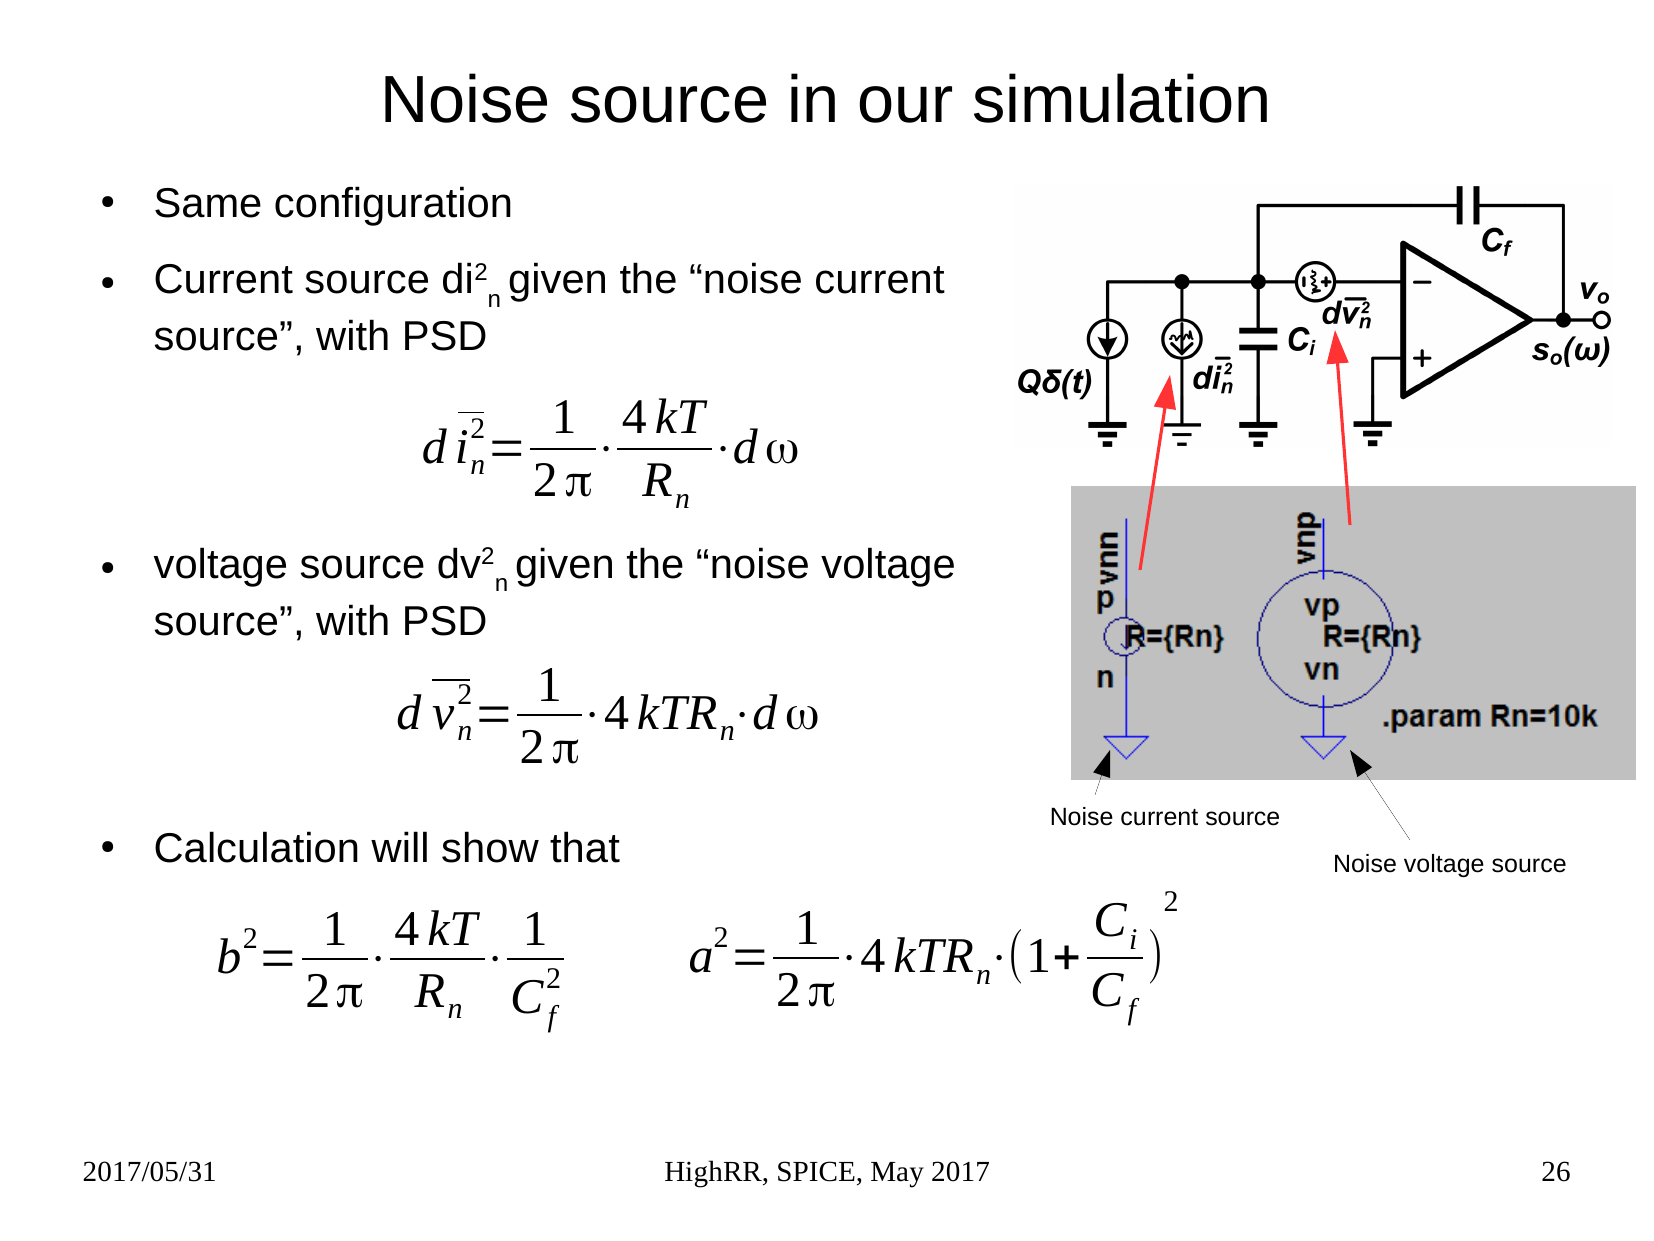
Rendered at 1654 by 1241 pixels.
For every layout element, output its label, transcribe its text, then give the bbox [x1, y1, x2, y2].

chart [390, 655, 827, 774]
list Same configuration Current source di2n given the “noise current source”, with PSD voltage source dv2n given the “noise voltage source”, with PSD Calculation will show that [82, 180, 1006, 1141]
picture [1014, 183, 1612, 447]
chart [680, 885, 1186, 1026]
text_box Noise voltage source [1318, 842, 1649, 886]
text_box Noise current source [1035, 795, 1366, 838]
title Noise source in our simulation [82, 49, 1571, 151]
chart [415, 390, 807, 515]
picture [1071, 486, 1636, 781]
chart [210, 900, 573, 1033]
